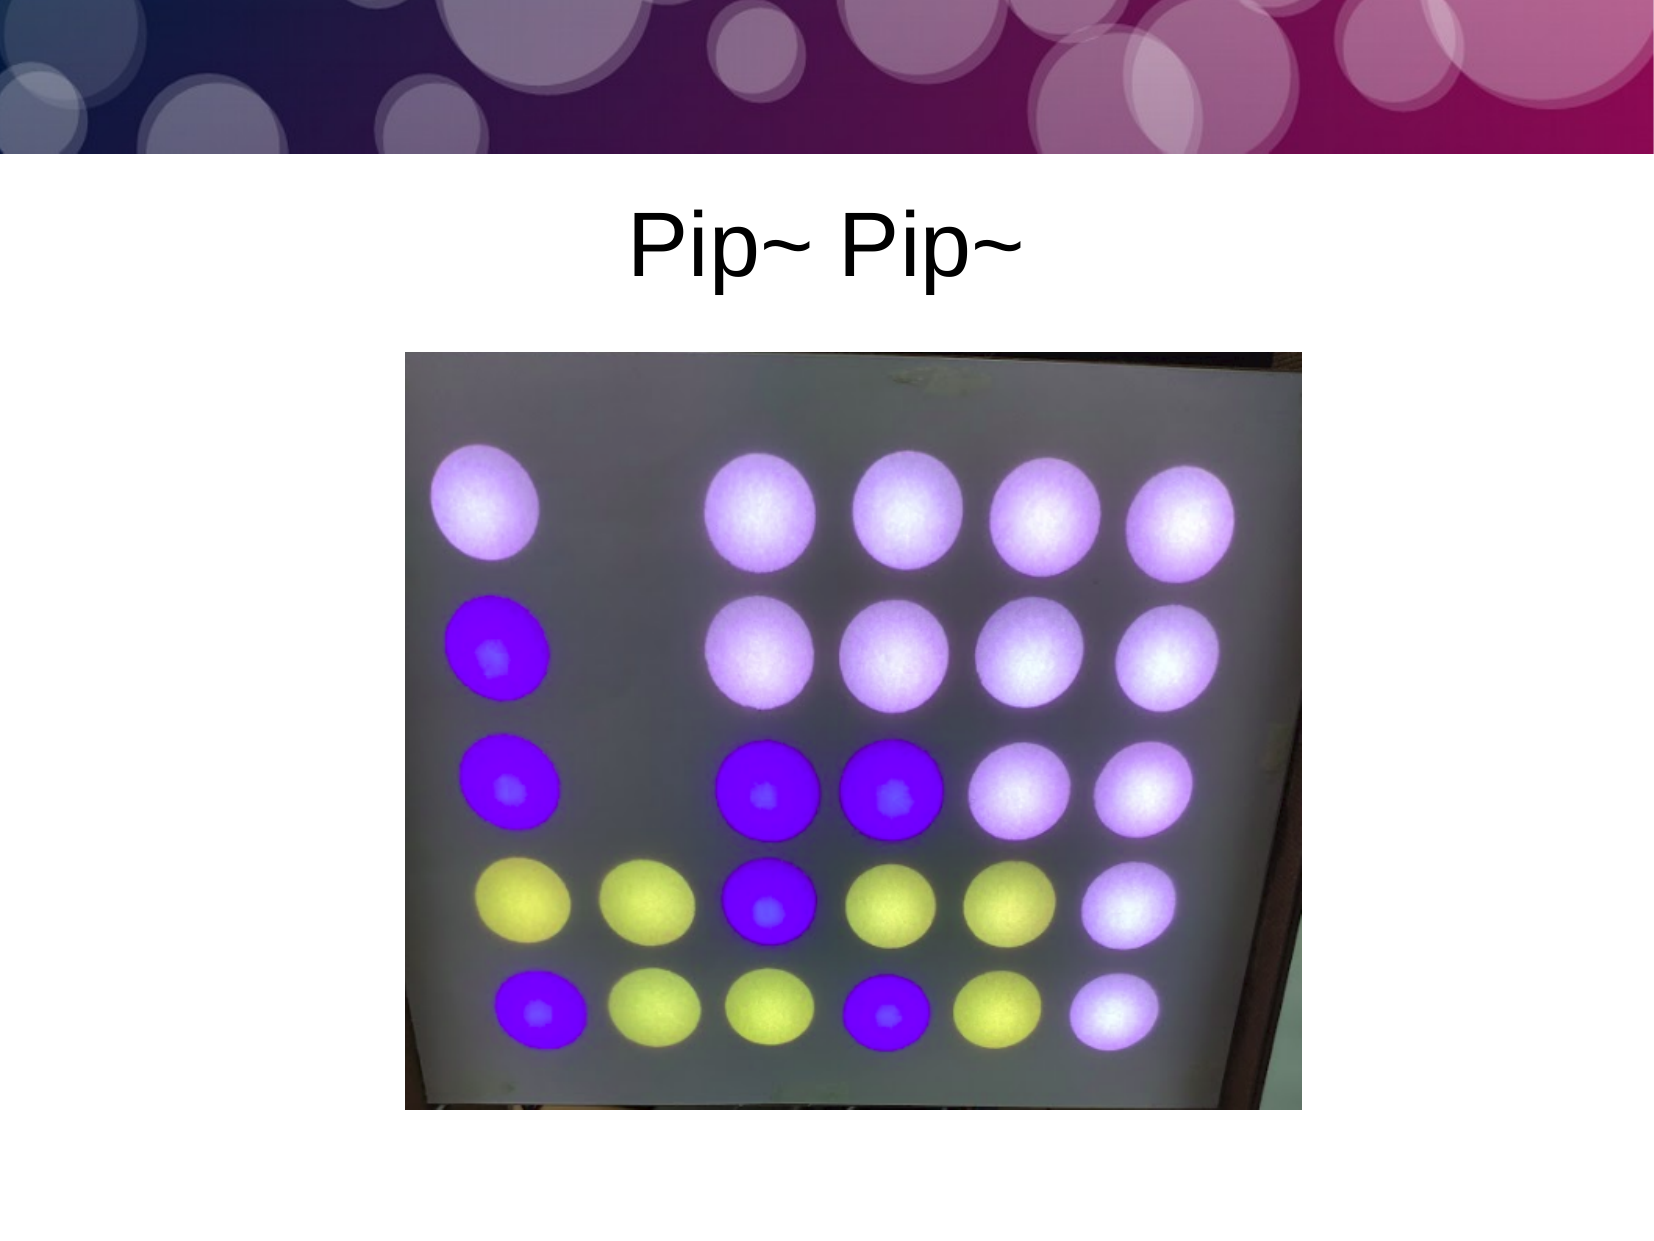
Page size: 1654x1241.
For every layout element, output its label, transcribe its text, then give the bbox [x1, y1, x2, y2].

picture [405, 352, 1302, 1111]
title Pip~ Pip~ [82, 159, 1571, 331]
picture [0, 0, 1654, 154]
